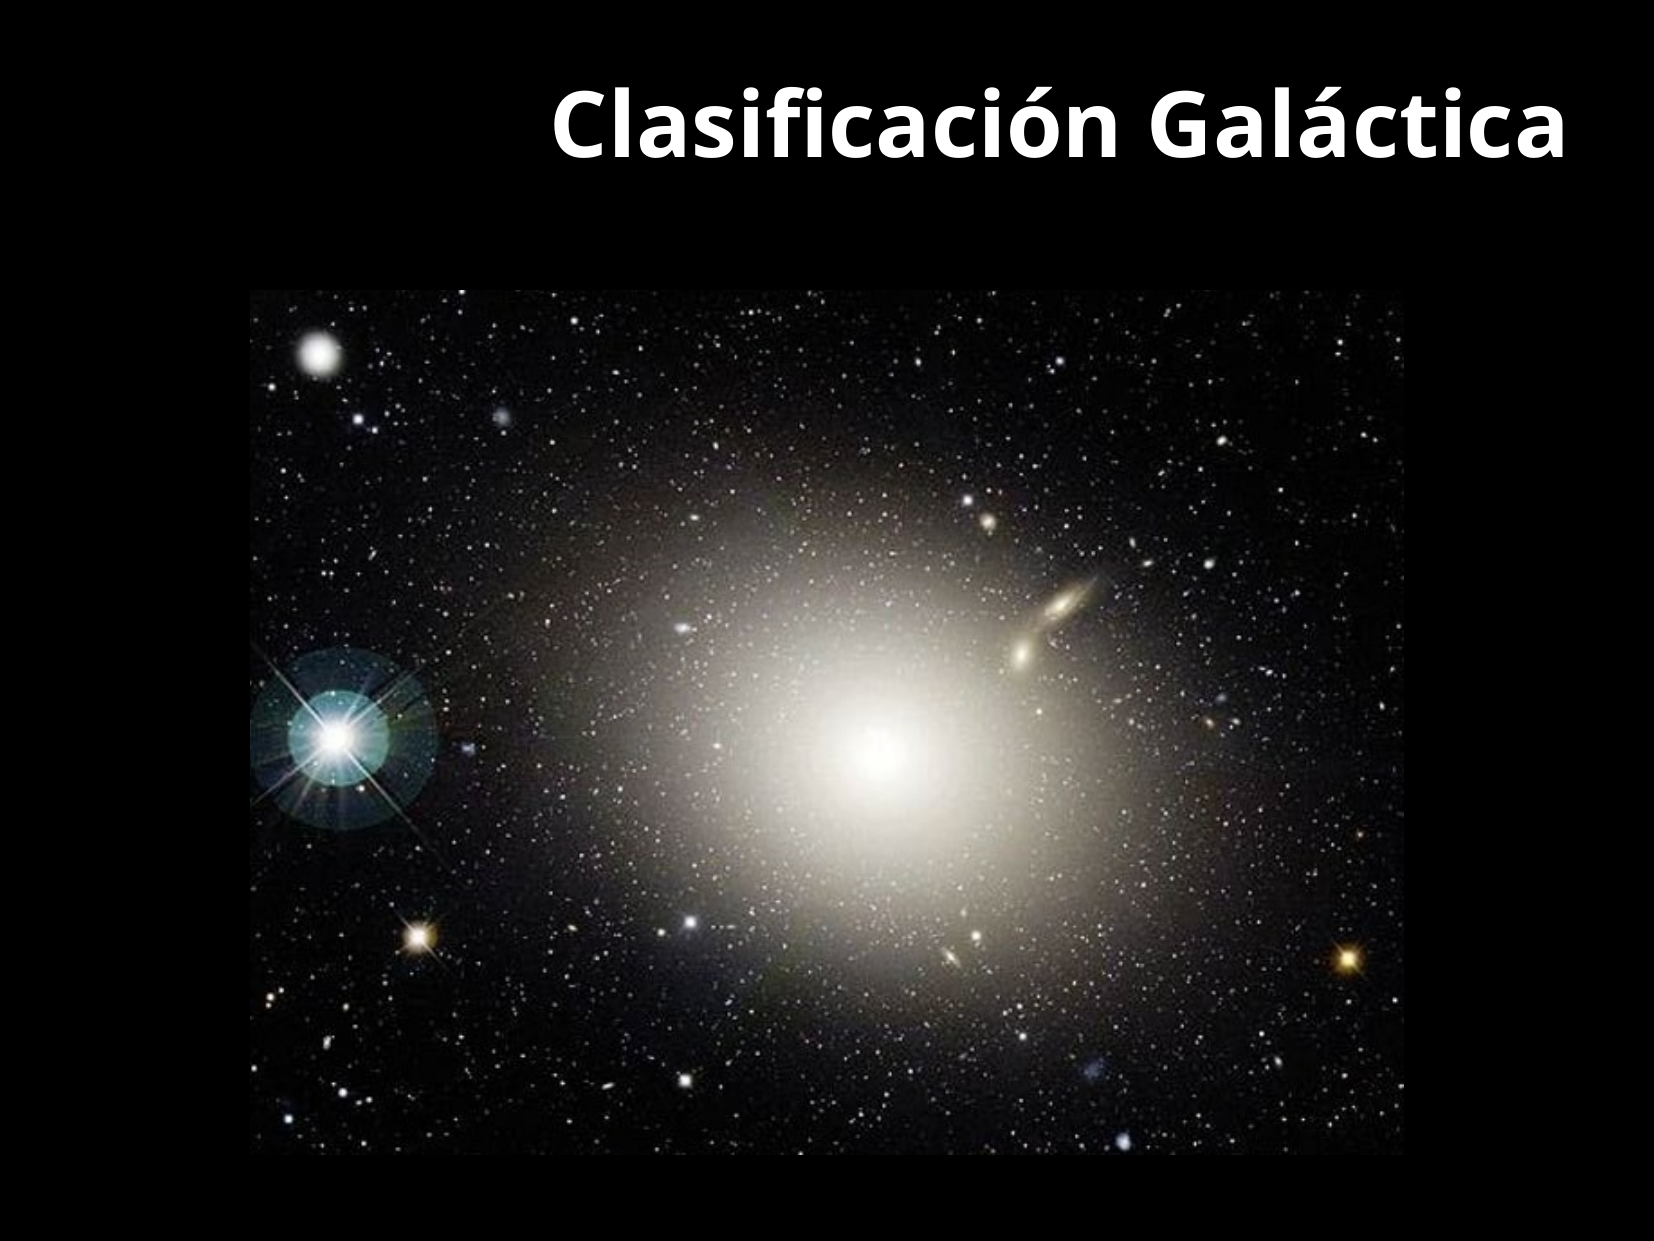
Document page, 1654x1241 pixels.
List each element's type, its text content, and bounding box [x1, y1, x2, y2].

picture [250, 290, 1404, 1156]
title Clasificación Galáctica [82, 49, 1571, 196]
